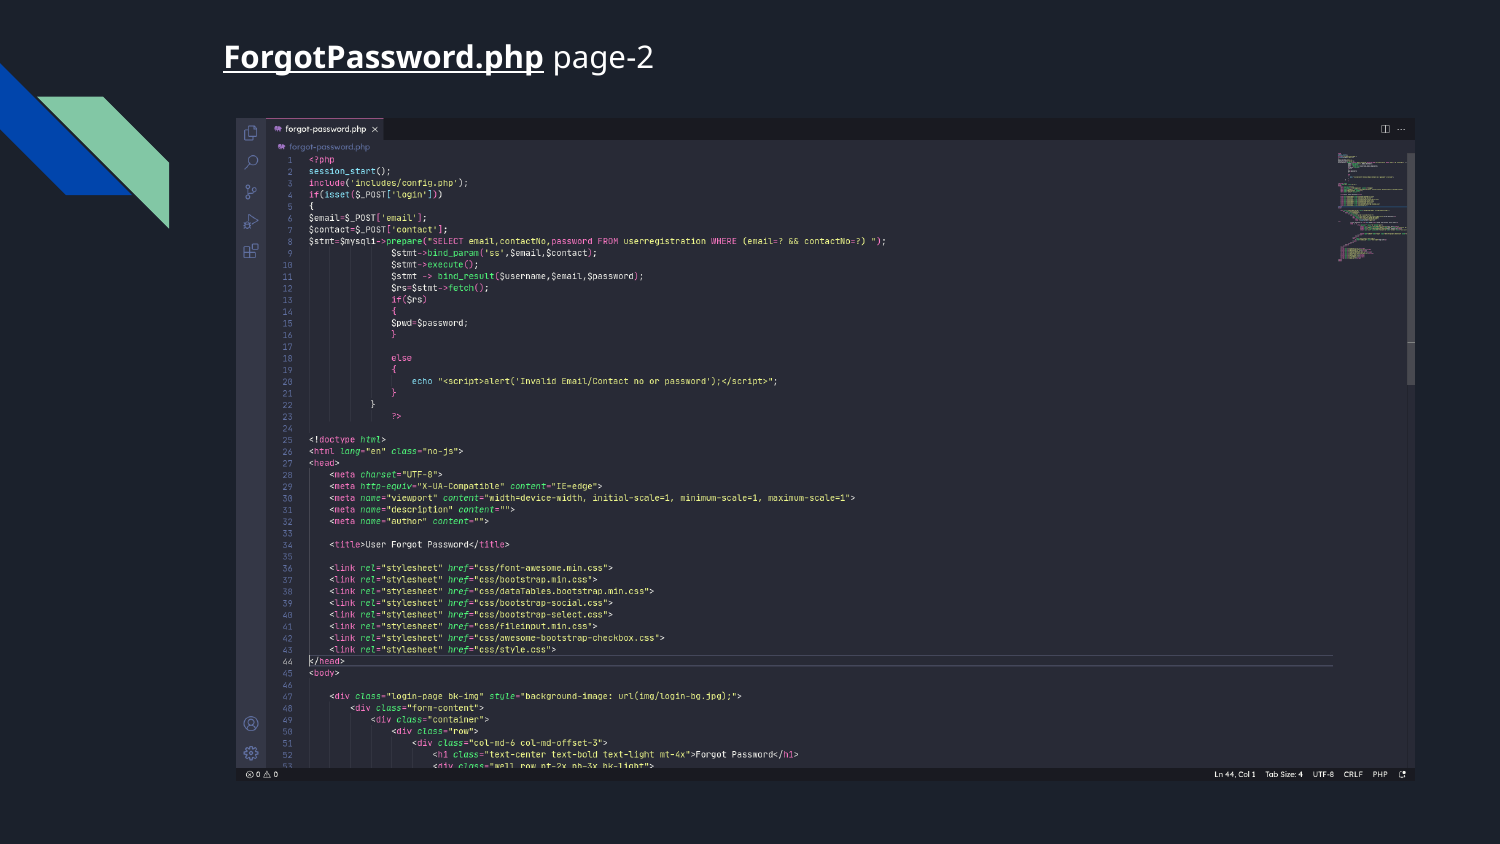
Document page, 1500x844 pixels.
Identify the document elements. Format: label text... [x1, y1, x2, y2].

picture [236, 118, 1415, 781]
text_box ForgotPassword.php page-2 [208, 29, 798, 84]
